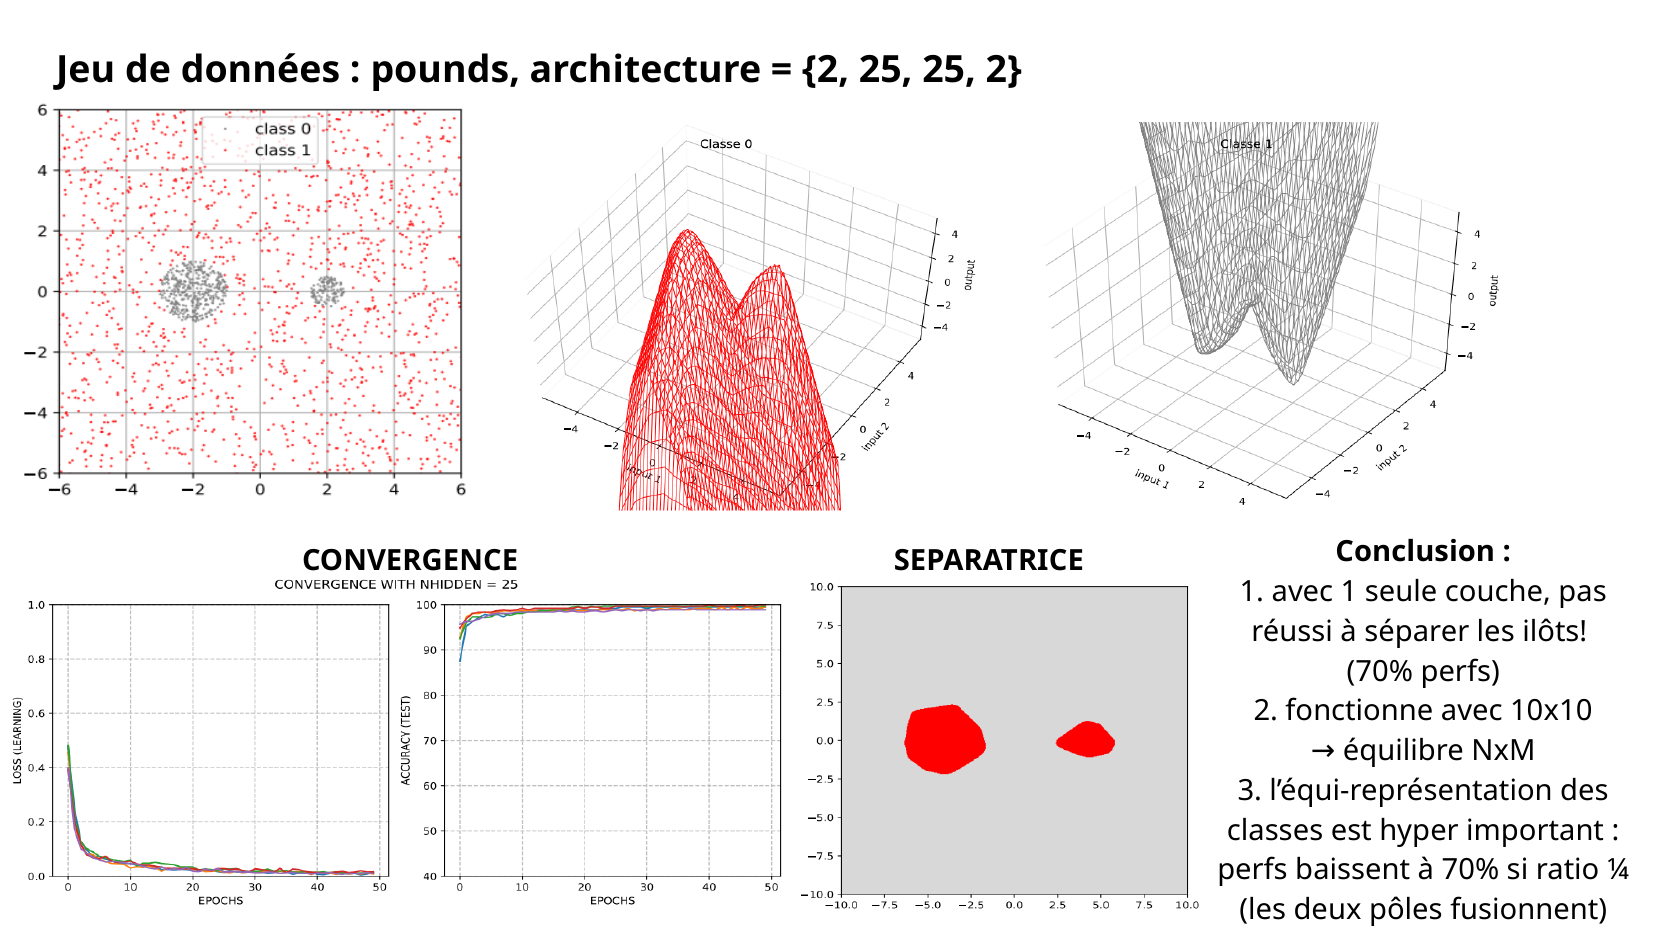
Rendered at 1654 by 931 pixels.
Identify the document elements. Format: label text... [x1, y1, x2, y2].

text_box Conclusion : 1. avec 1 seule couche, pas réussi à séparer les ilôts! (70% perfs) 2. fonctionne avec 10x10 → équilibre NxM 3. l’équi-représentation des classes est hyper important : perfs baissent à 70% si ratio ¼ (les deux pôles fusionnent) [1192, 558, 1654, 901]
text_box Jeu de données : pounds, architecture = {2, 25, 25, 2} [41, 35, 1217, 93]
picture [0, 572, 1217, 928]
text_box SEPARATRICE [803, 531, 1176, 572]
picture [6, 94, 1512, 520]
text_box CONVERGENCE [224, 531, 597, 572]
